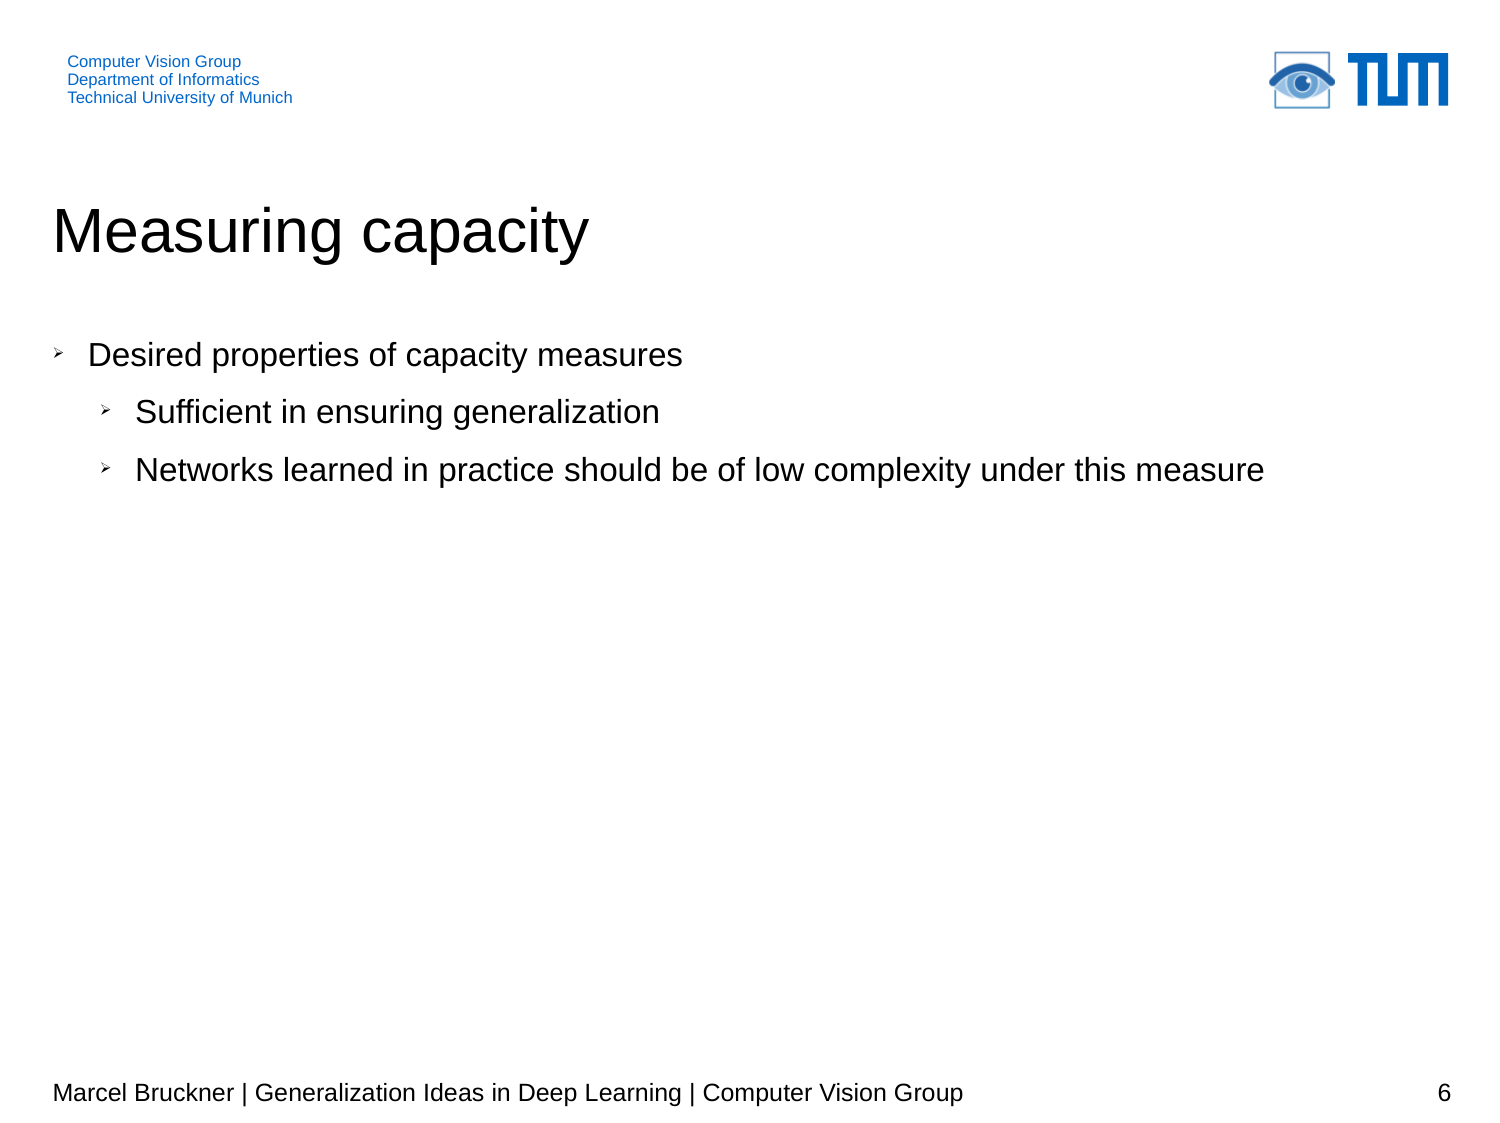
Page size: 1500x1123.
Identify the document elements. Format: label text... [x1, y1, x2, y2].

picture [1269, 47, 1335, 113]
title Measuring capacity [52, 195, 1453, 266]
list Desired properties of capacity measures Sufficient in ensuring generalization Networks learned in practice should be of low complexity under this measure [52, 330, 1453, 762]
